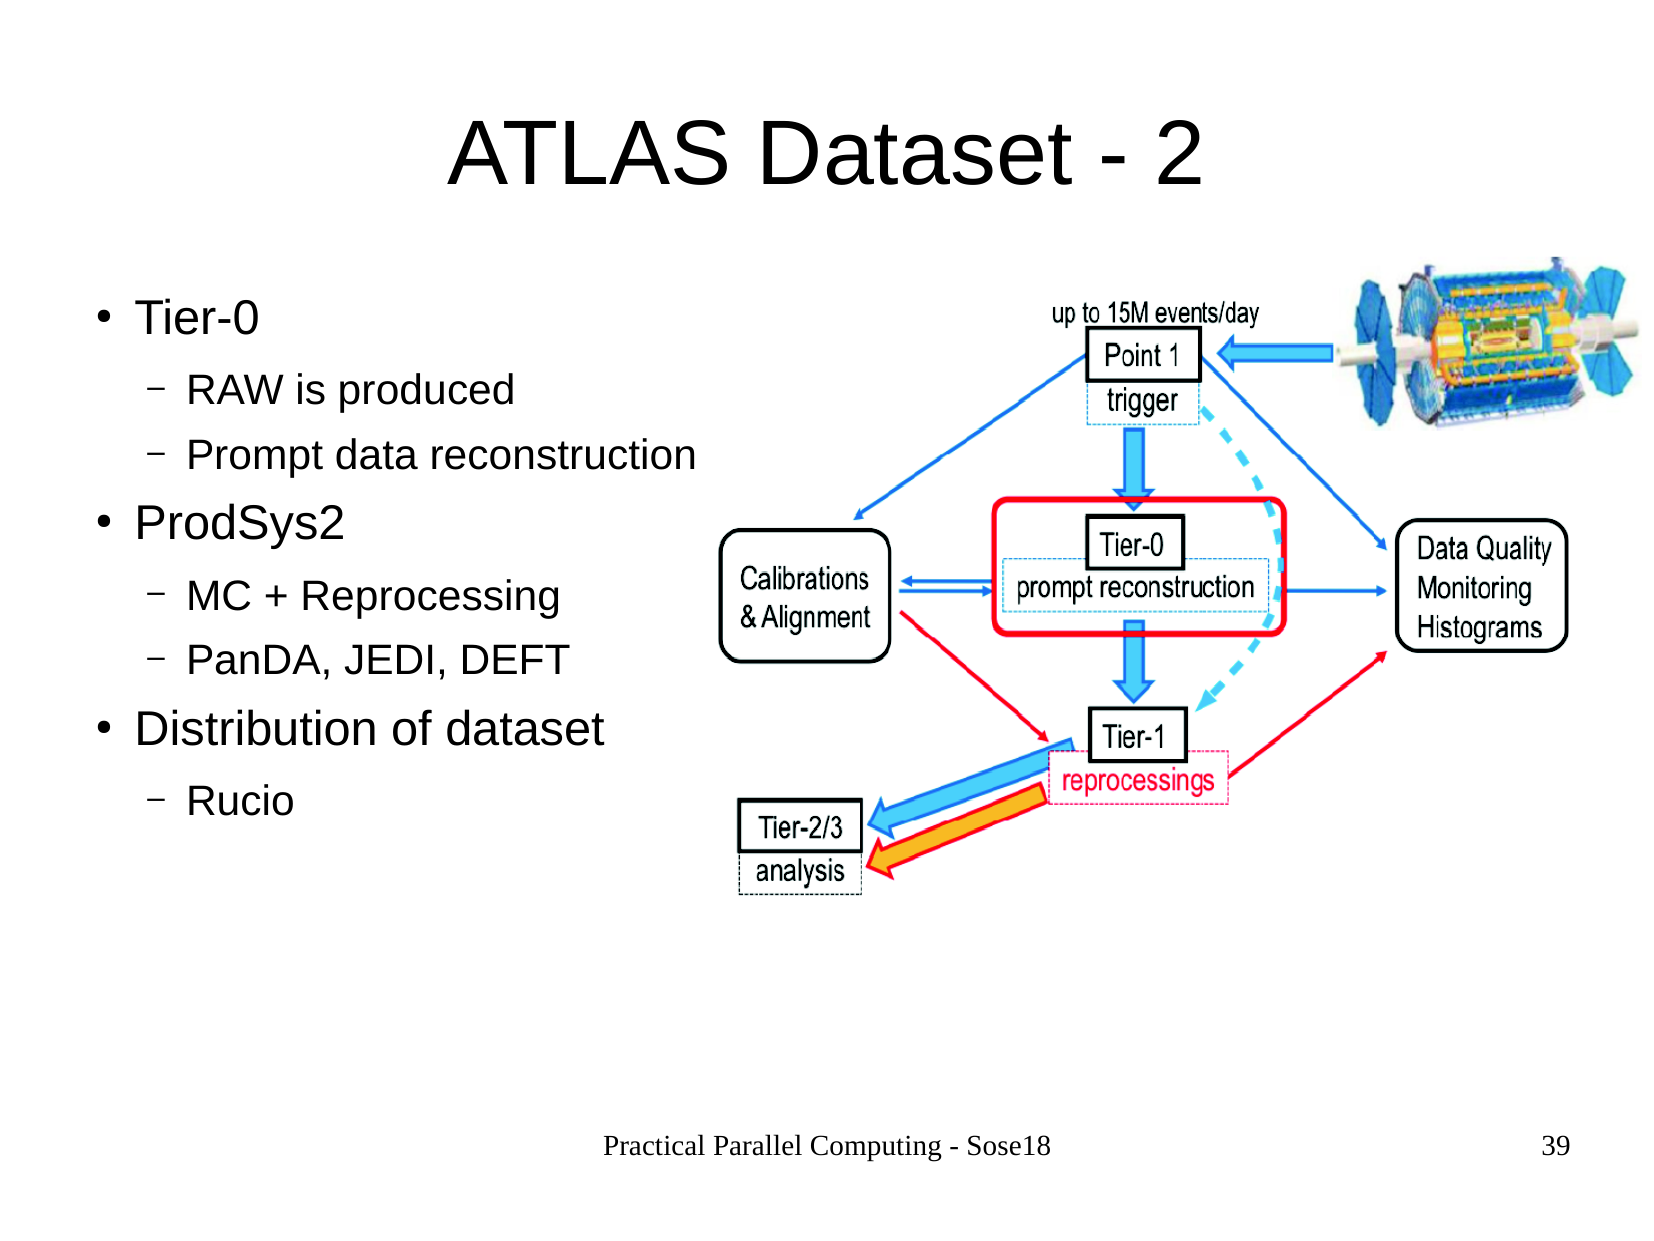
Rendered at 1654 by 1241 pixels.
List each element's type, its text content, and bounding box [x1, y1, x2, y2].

title ATLAS Dataset - 2 [82, 49, 1571, 257]
picture [705, 230, 1647, 916]
list Tier-0 RAW is produced Prompt data reconstruction ProdSys2 MC + Reprocessing PanDA, JEDI, DEFT Distribution of dataset Rucio [82, 290, 1571, 826]
